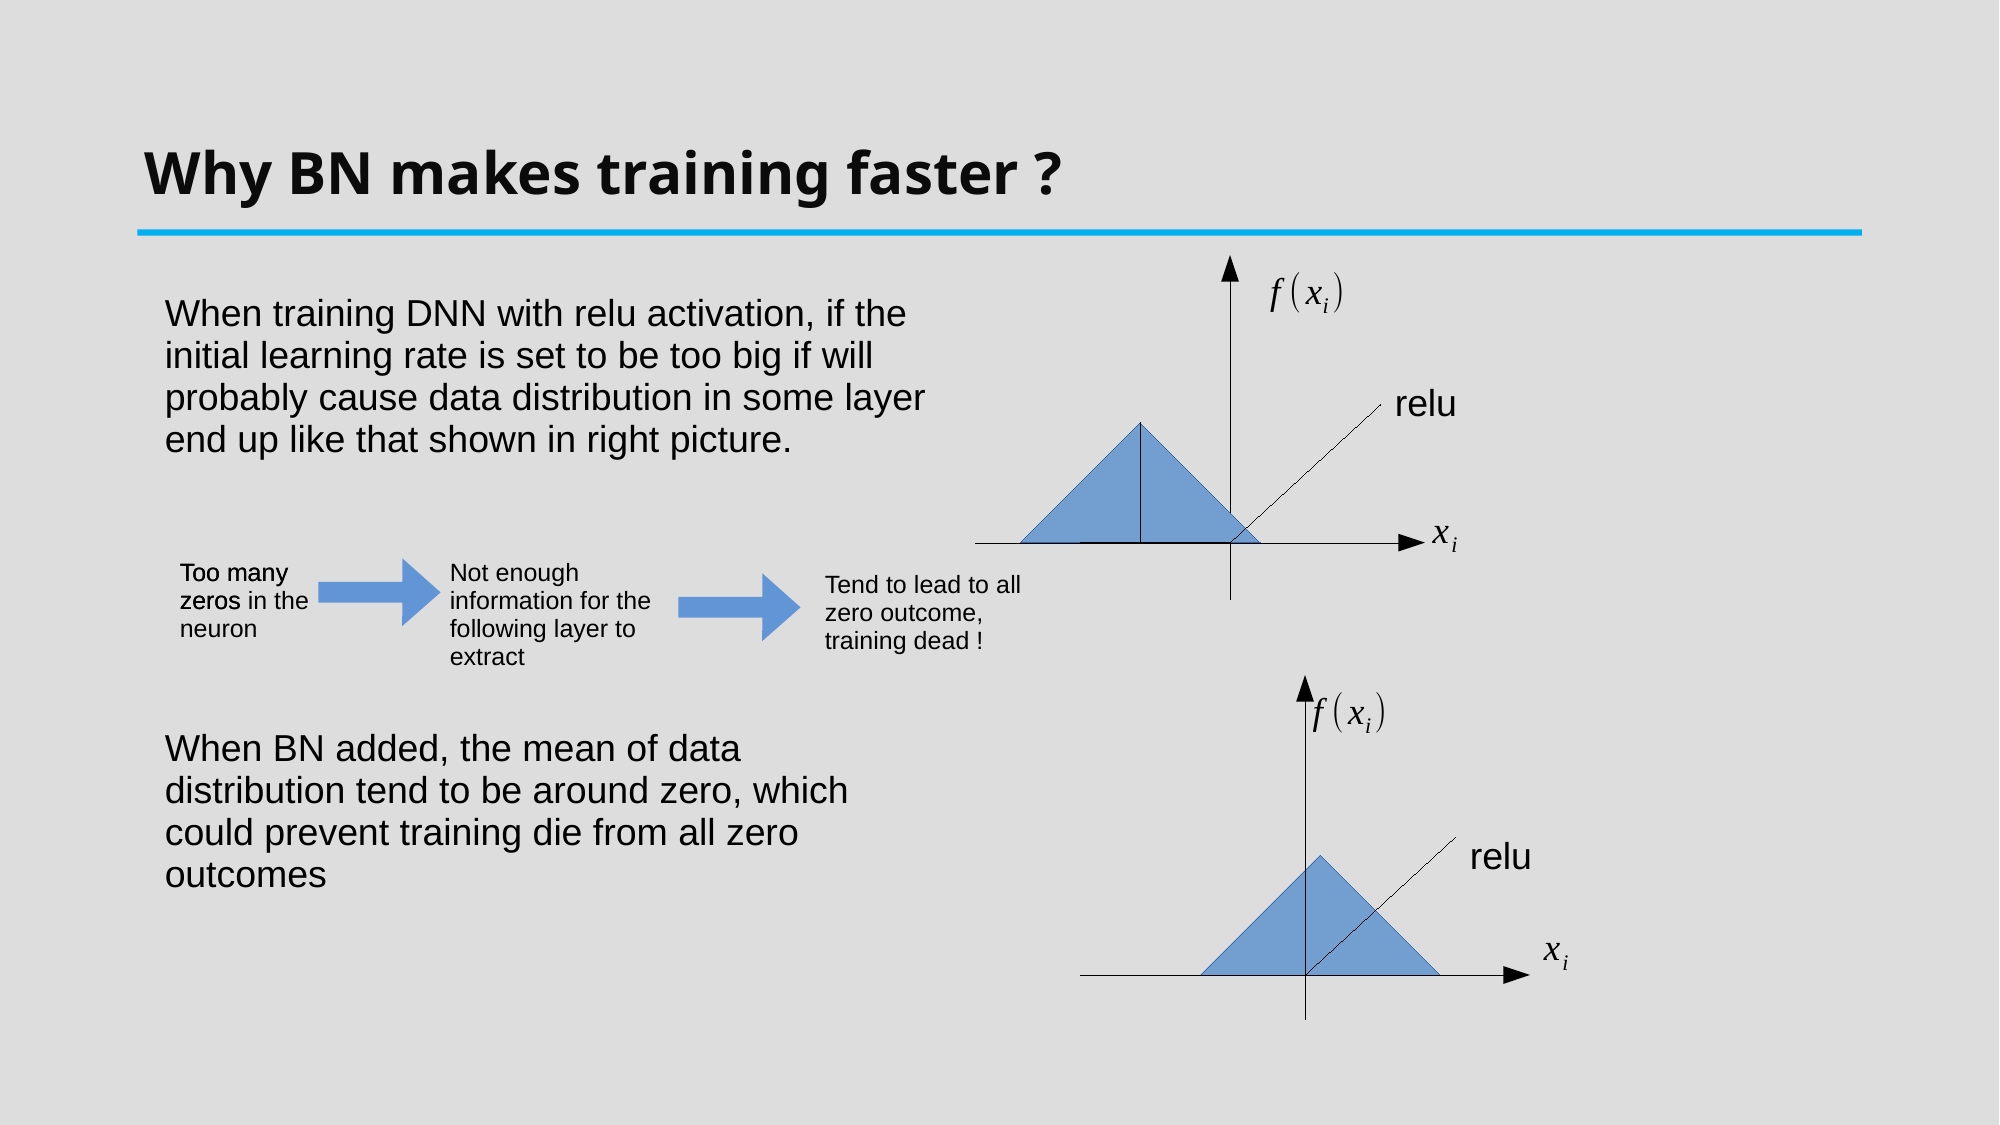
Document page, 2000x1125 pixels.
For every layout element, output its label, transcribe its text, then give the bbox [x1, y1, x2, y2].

text_box [1020, 422, 1140, 543]
text_box Tend to lead to all zero outcome, training dead ! [810, 563, 1081, 672]
picture [675, 569, 804, 646]
text_box relu [1455, 828, 2000, 886]
picture [346, 554, 435, 631]
text_box When BN added, the mean of data distribution tend to be around zero, which could prevent training die from all zero outcomes [150, 720, 946, 987]
text_box When training DNN with relu activation, if the initial learning rate is set to be too big if will probably cause data distribution in some layer end up like that shown in right picture. [150, 285, 946, 552]
text_box Not enough information for the following layer to extract [435, 551, 706, 679]
title Why BN makes training faster ? [137, 108, 1863, 233]
text_box Too many zeros in the neuron [165, 551, 346, 651]
text_box relu [1380, 375, 1966, 432]
chart [1536, 928, 1576, 976]
text_box [1306, 855, 1441, 975]
chart [1262, 270, 1351, 318]
text_box [1200, 870, 1305, 975]
text_box [1141, 423, 1261, 543]
chart [1305, 690, 1393, 738]
chart [1425, 510, 1464, 558]
